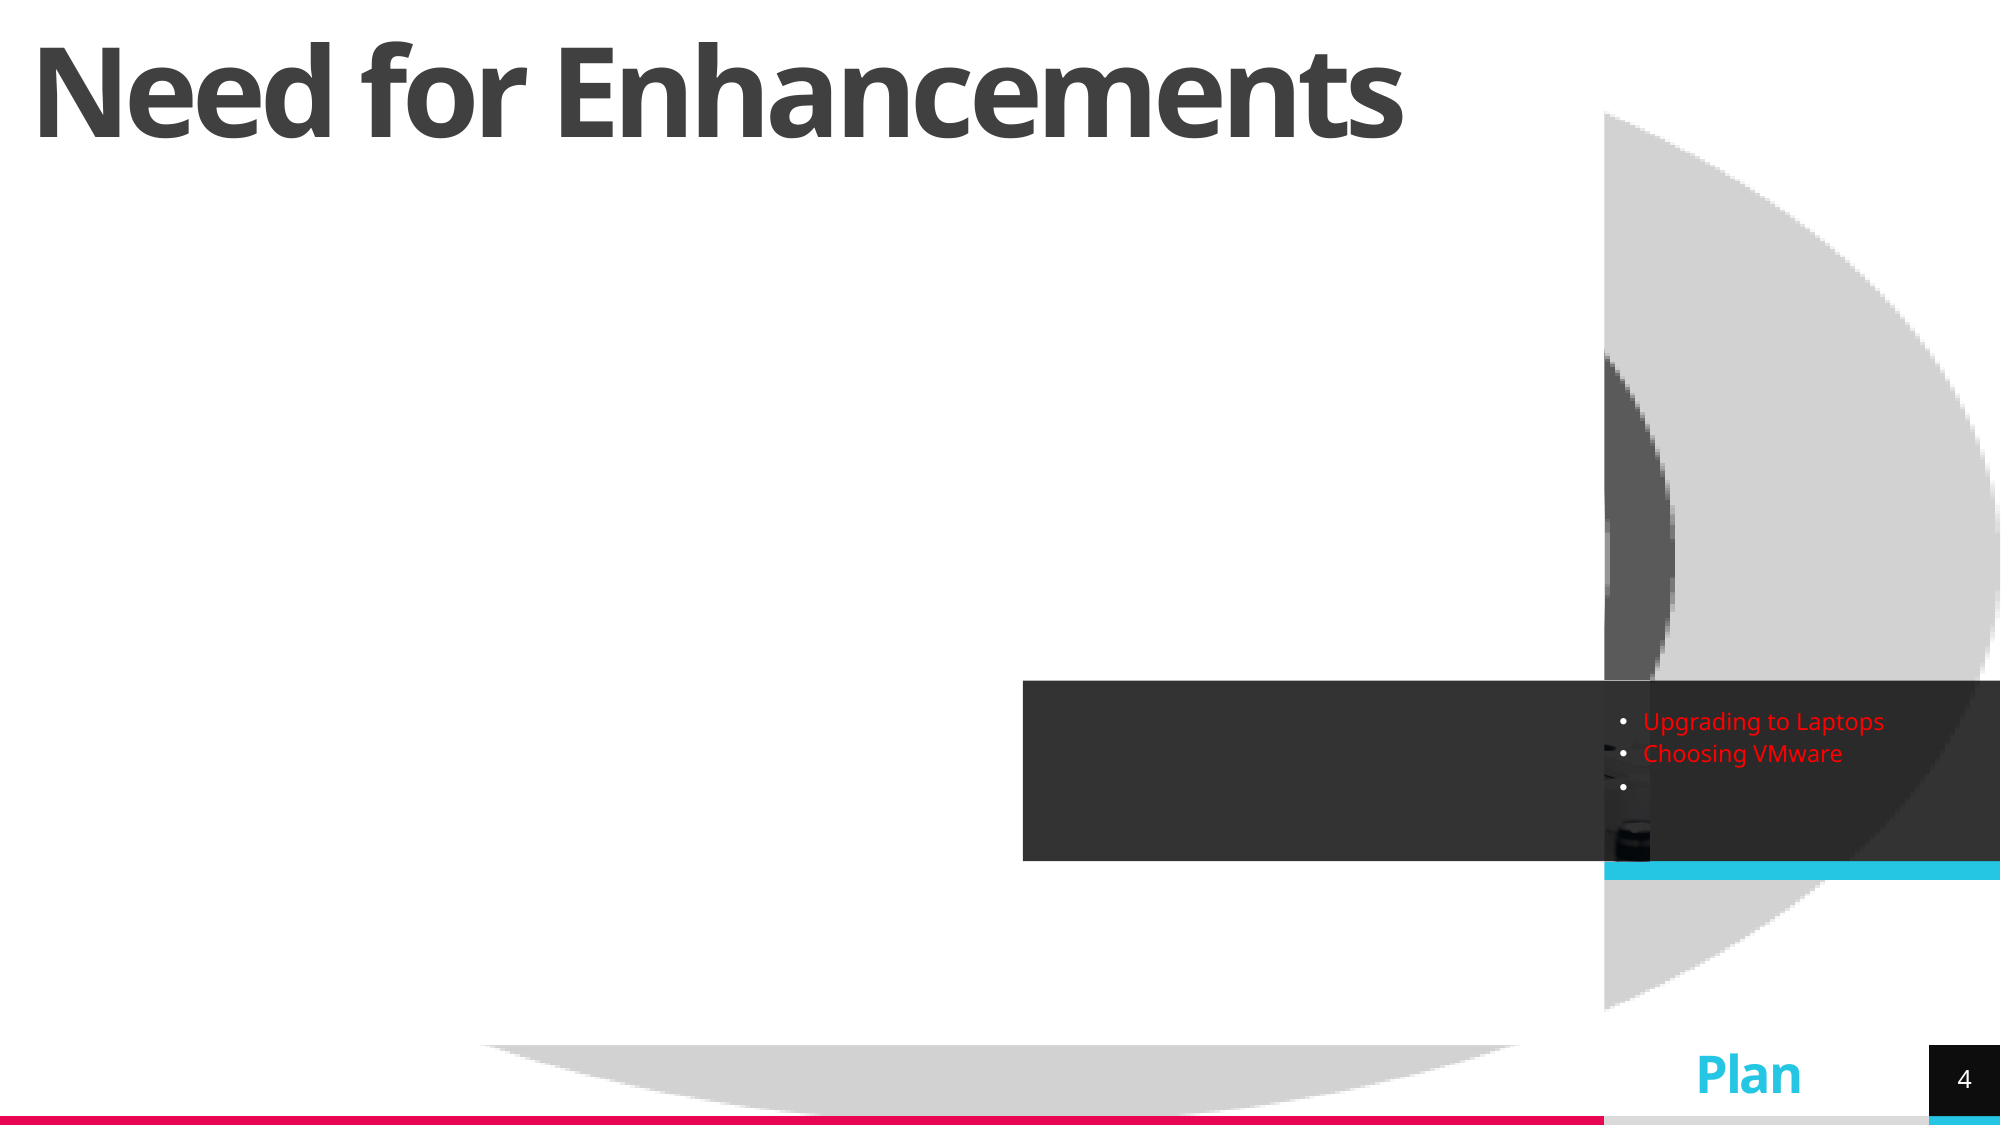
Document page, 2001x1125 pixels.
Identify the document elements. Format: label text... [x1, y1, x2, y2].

text_box Plan [1680, 1061, 1854, 1109]
list Upgrading to Laptops Choosing VMware [1022, 680, 2000, 862]
title Need for Enhancements [1022, 361, 2000, 680]
slide_number 4 [1929, 1045, 2000, 1117]
